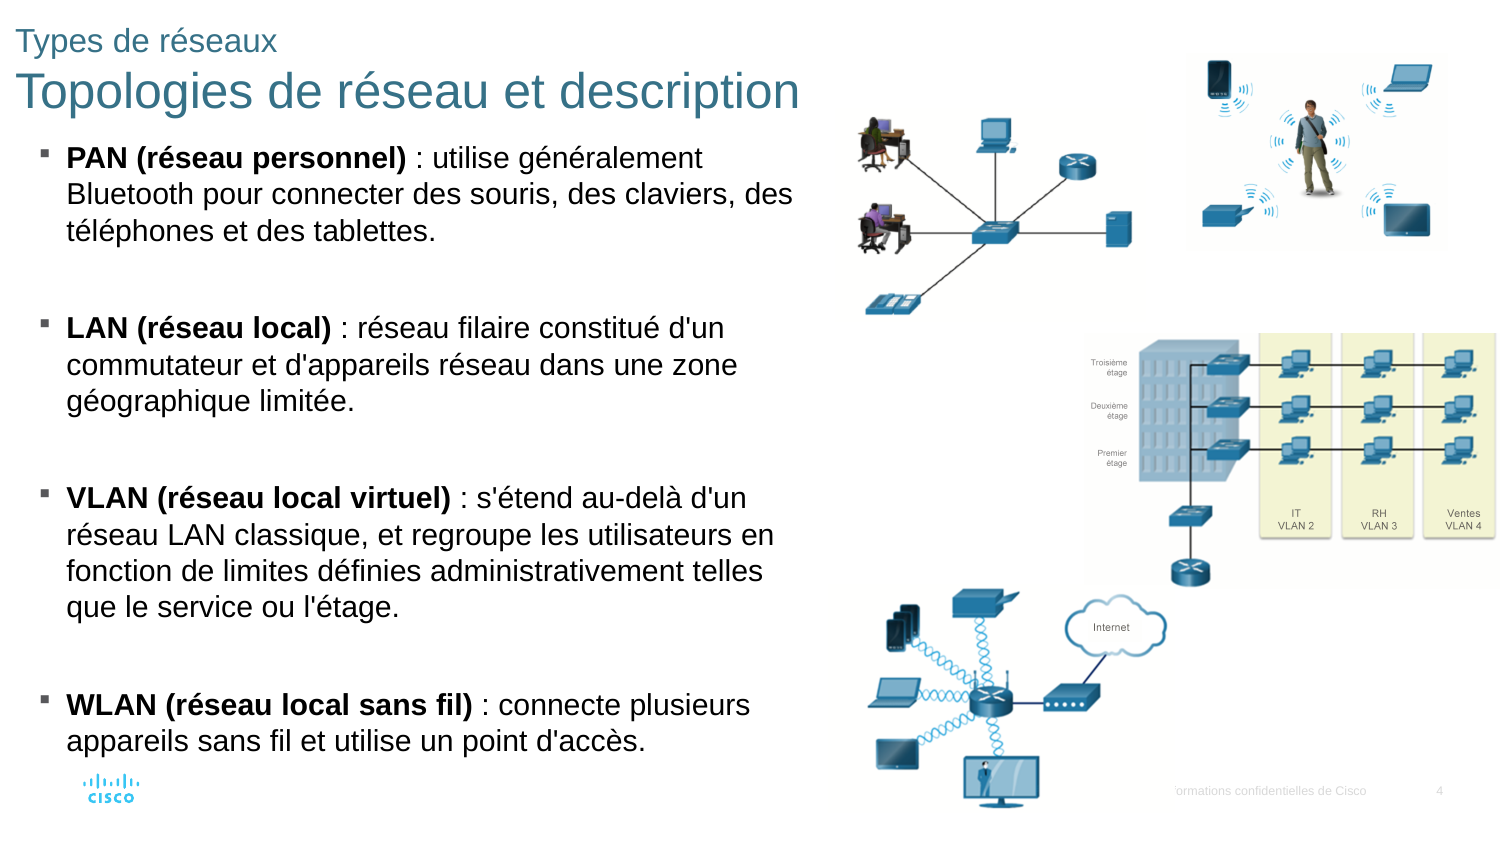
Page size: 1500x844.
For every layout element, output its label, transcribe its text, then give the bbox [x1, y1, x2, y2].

list PAN (réseau personnel) : utilise généralement Bluetooth pour connecter des souris, des claviers, des téléphones et des tablettes. LAN (réseau local) : réseau filaire constitué d'un commutateur et d'appareils réseau dans une zone géographique limitée. VLAN (réseau local virtuel) : s'étend au-delà d'un réseau LAN classique, et regroupe les utilisateurs en fonction de limites définies administrativement telles que le service ou l'étage. WLAN (réseau local sans fil) : connecte plusieurs appareils sans fil et utilise un point d'accès. [23, 131, 840, 813]
picture [835, 108, 1146, 322]
title Types de réseaux Topologies de réseau et description [0, 6, 840, 131]
picture [828, 333, 1500, 813]
picture [1186, 53, 1448, 251]
